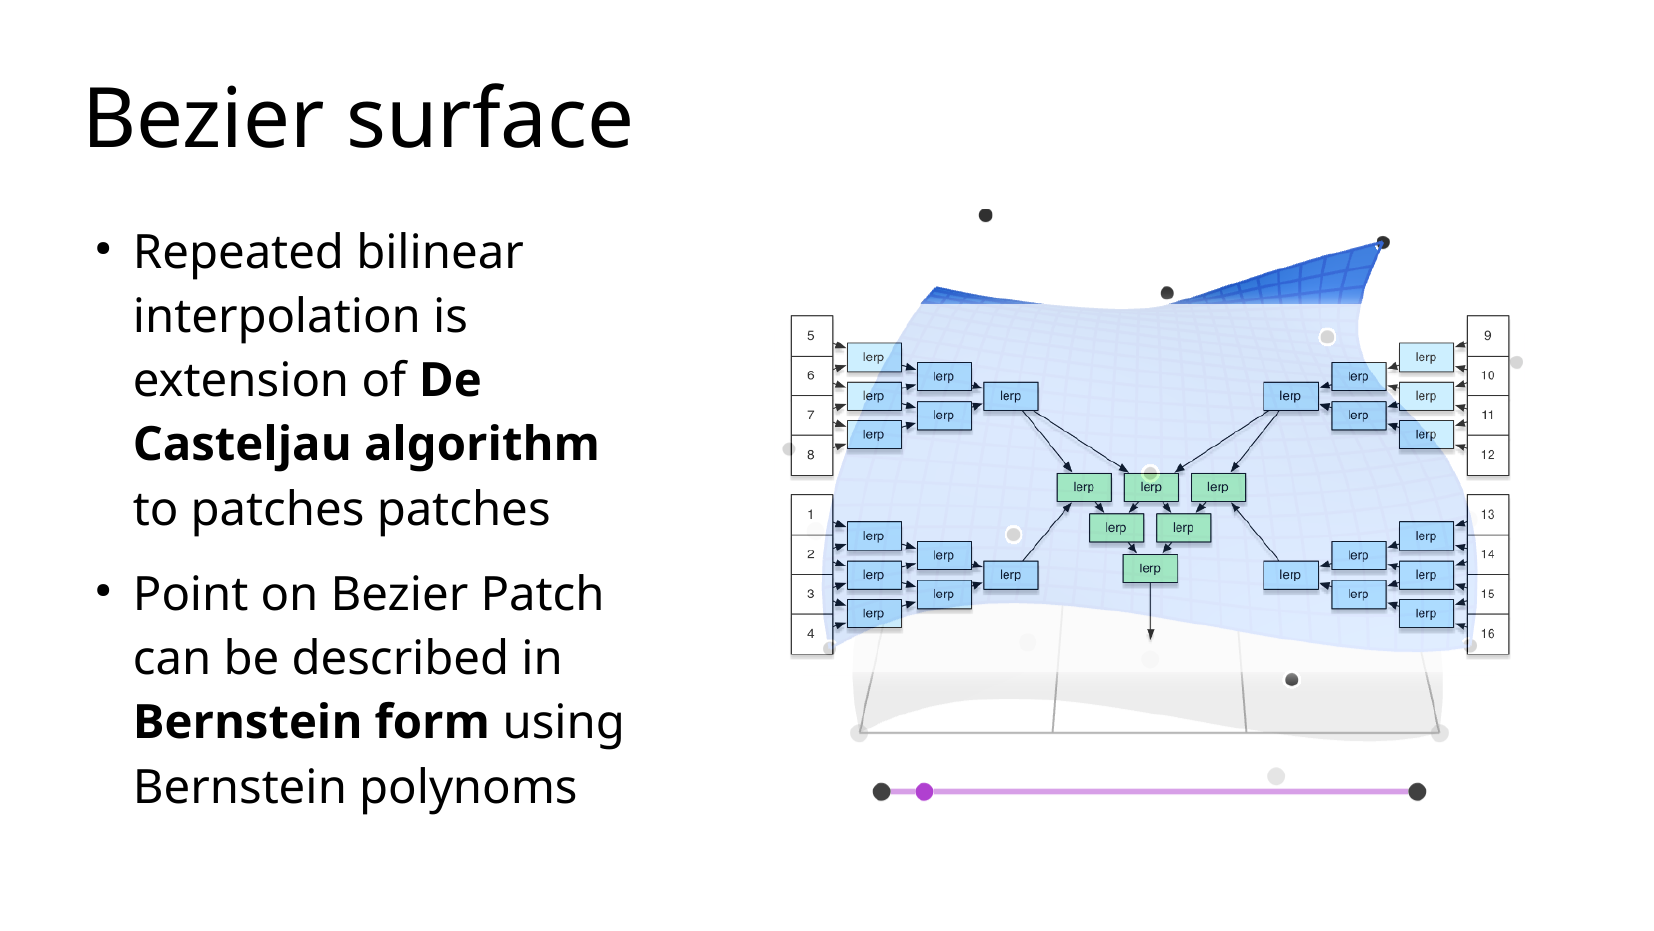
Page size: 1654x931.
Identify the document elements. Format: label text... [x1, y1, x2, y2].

picture [735, 209, 1535, 818]
title Bezier surface [82, 37, 1571, 193]
list Repeated bilinear interpolation is extension of De Casteljau algorithm to patches patches Point on Bezier Patch can be described in Bernstein form using Bernstein polynoms [82, 217, 631, 886]
